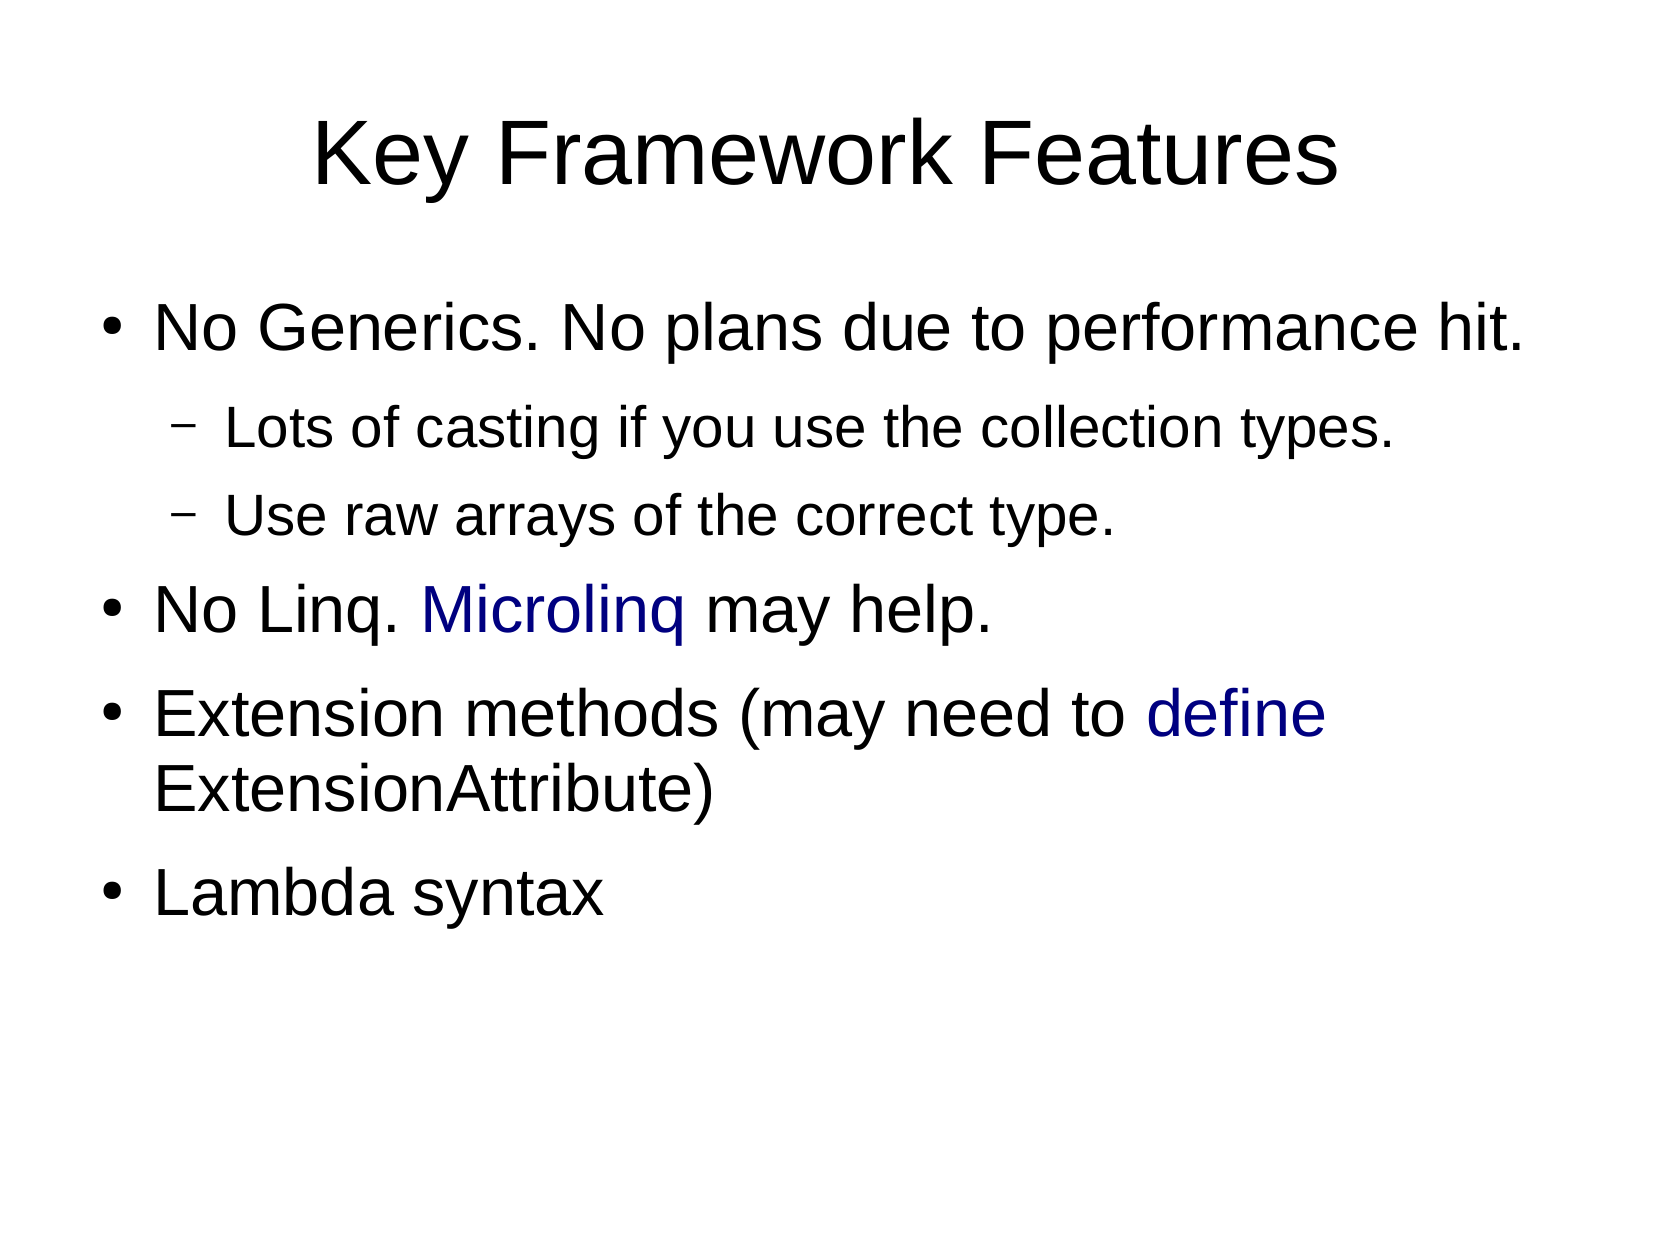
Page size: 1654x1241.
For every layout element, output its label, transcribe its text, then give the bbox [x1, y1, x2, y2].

title Key Framework Features [82, 49, 1571, 257]
list No Generics. No plans due to performance hit. Lots of casting if you use the collection types. Use raw arrays of the correct type. No Linq. Microlinq may help. Extension methods (may need to define ExtensionAttribute) Lambda syntax [82, 290, 1571, 1010]
